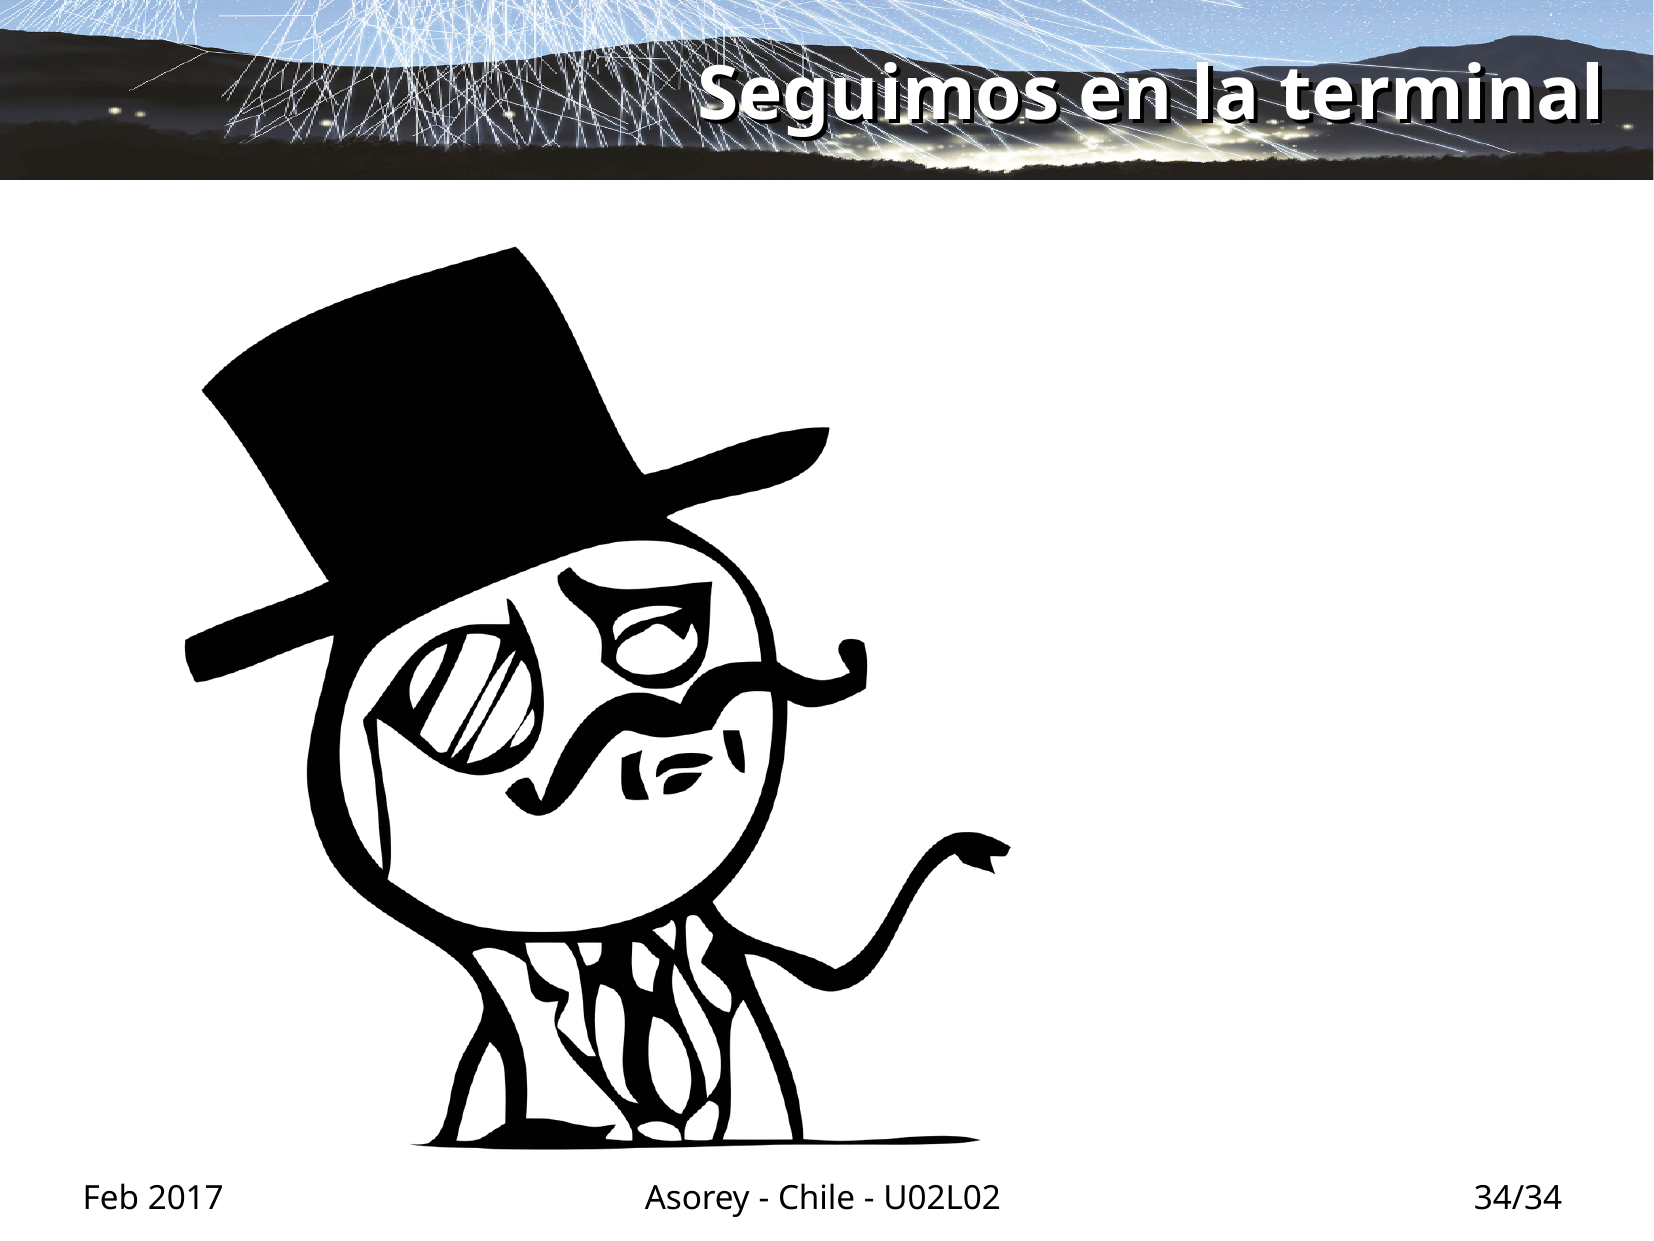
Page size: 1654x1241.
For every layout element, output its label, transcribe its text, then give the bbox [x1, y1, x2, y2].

picture [30, 238, 1217, 1156]
picture [0, 0, 1654, 180]
title Seguimos en la terminal [45, 15, 1606, 166]
